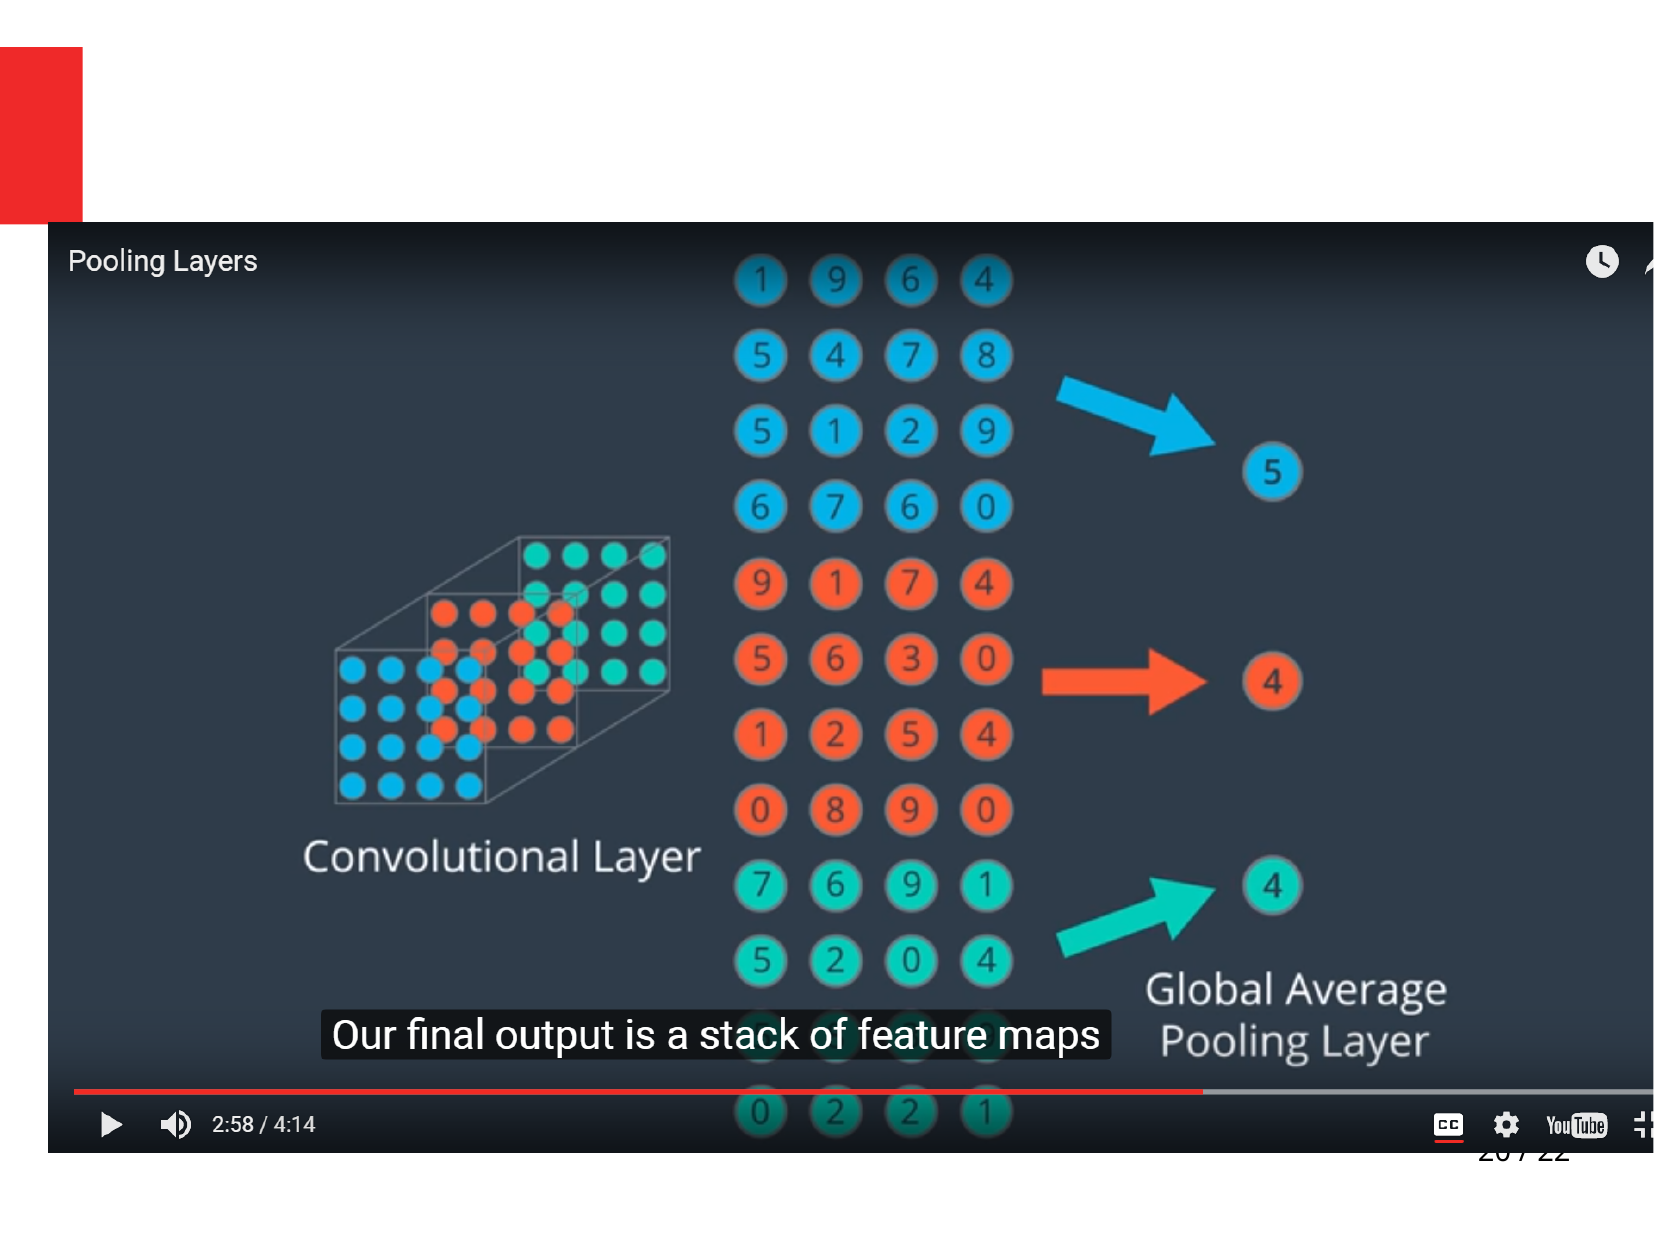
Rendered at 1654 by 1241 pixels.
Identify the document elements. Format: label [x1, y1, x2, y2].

picture [48, 222, 1654, 1153]
